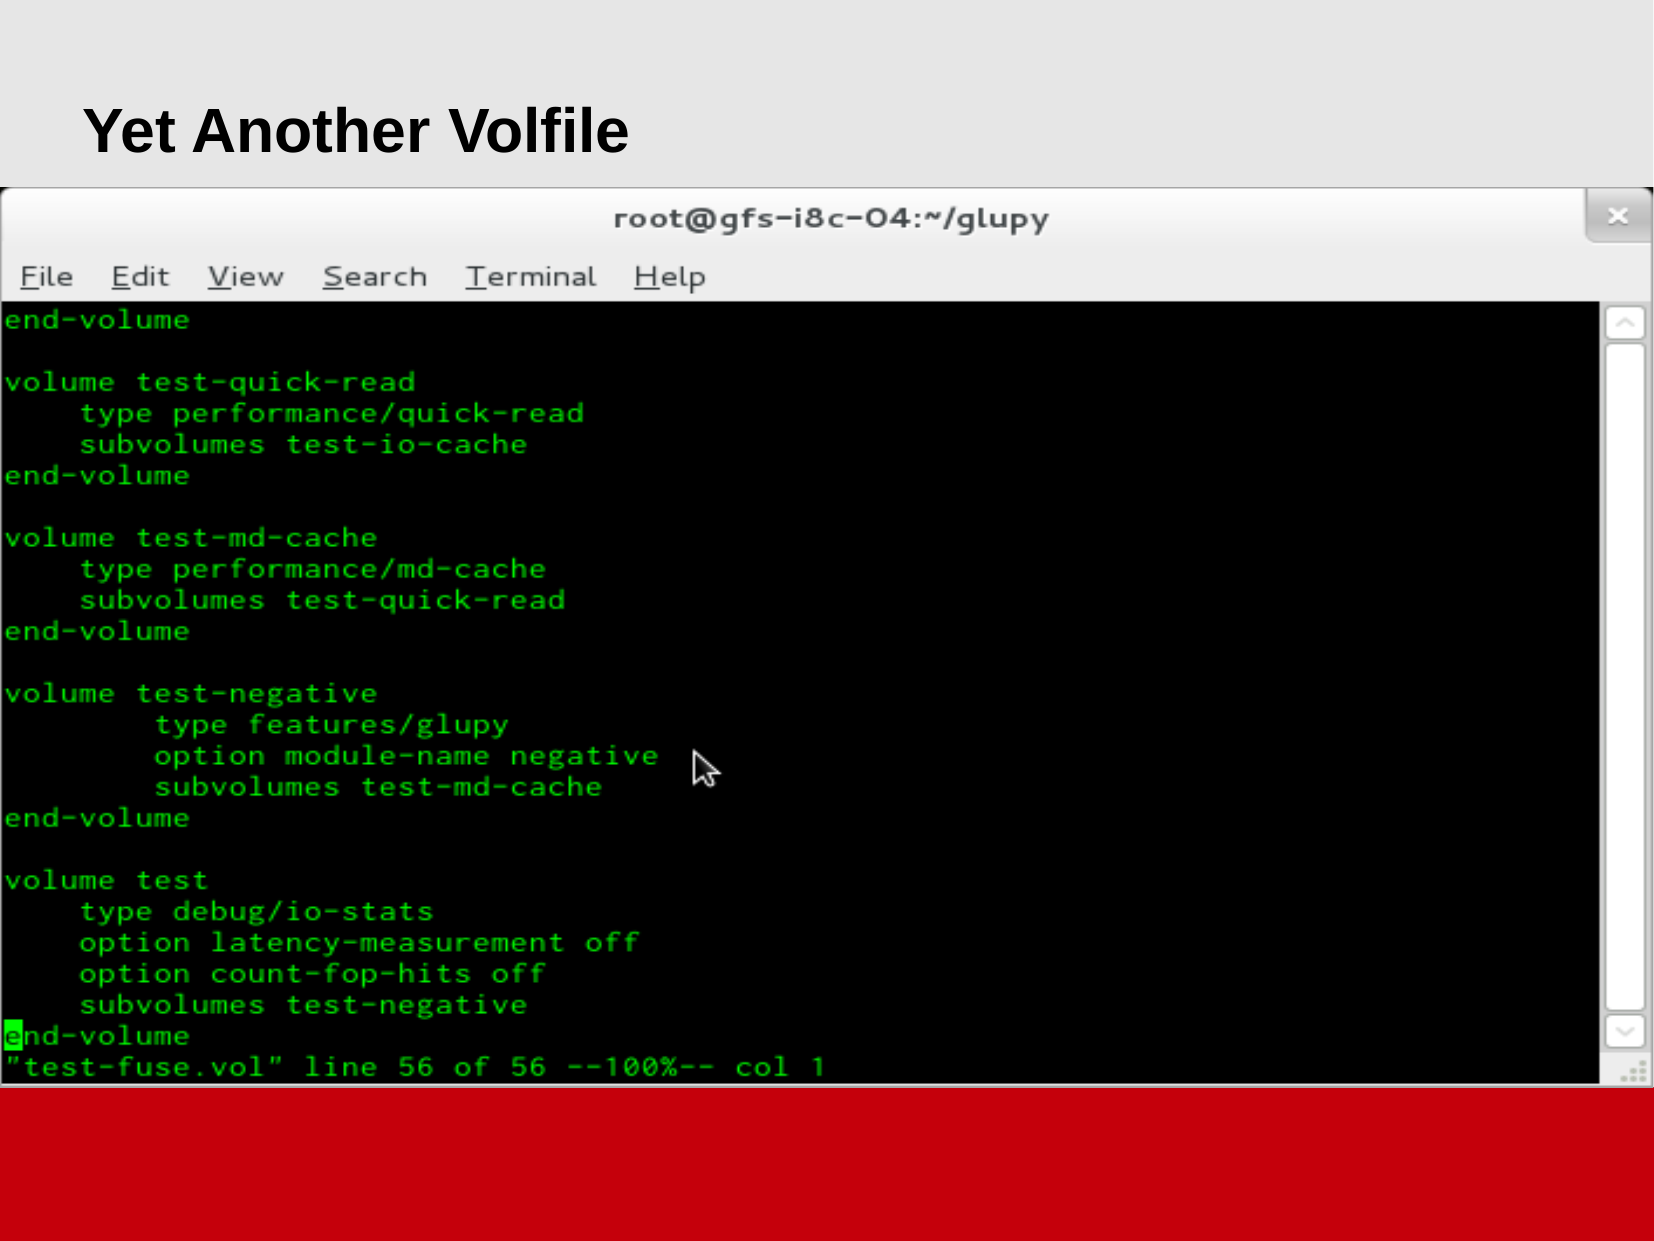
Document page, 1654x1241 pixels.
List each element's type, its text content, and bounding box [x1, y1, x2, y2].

title Yet Another Volfile [82, 37, 1571, 187]
picture [0, 187, 1654, 1088]
